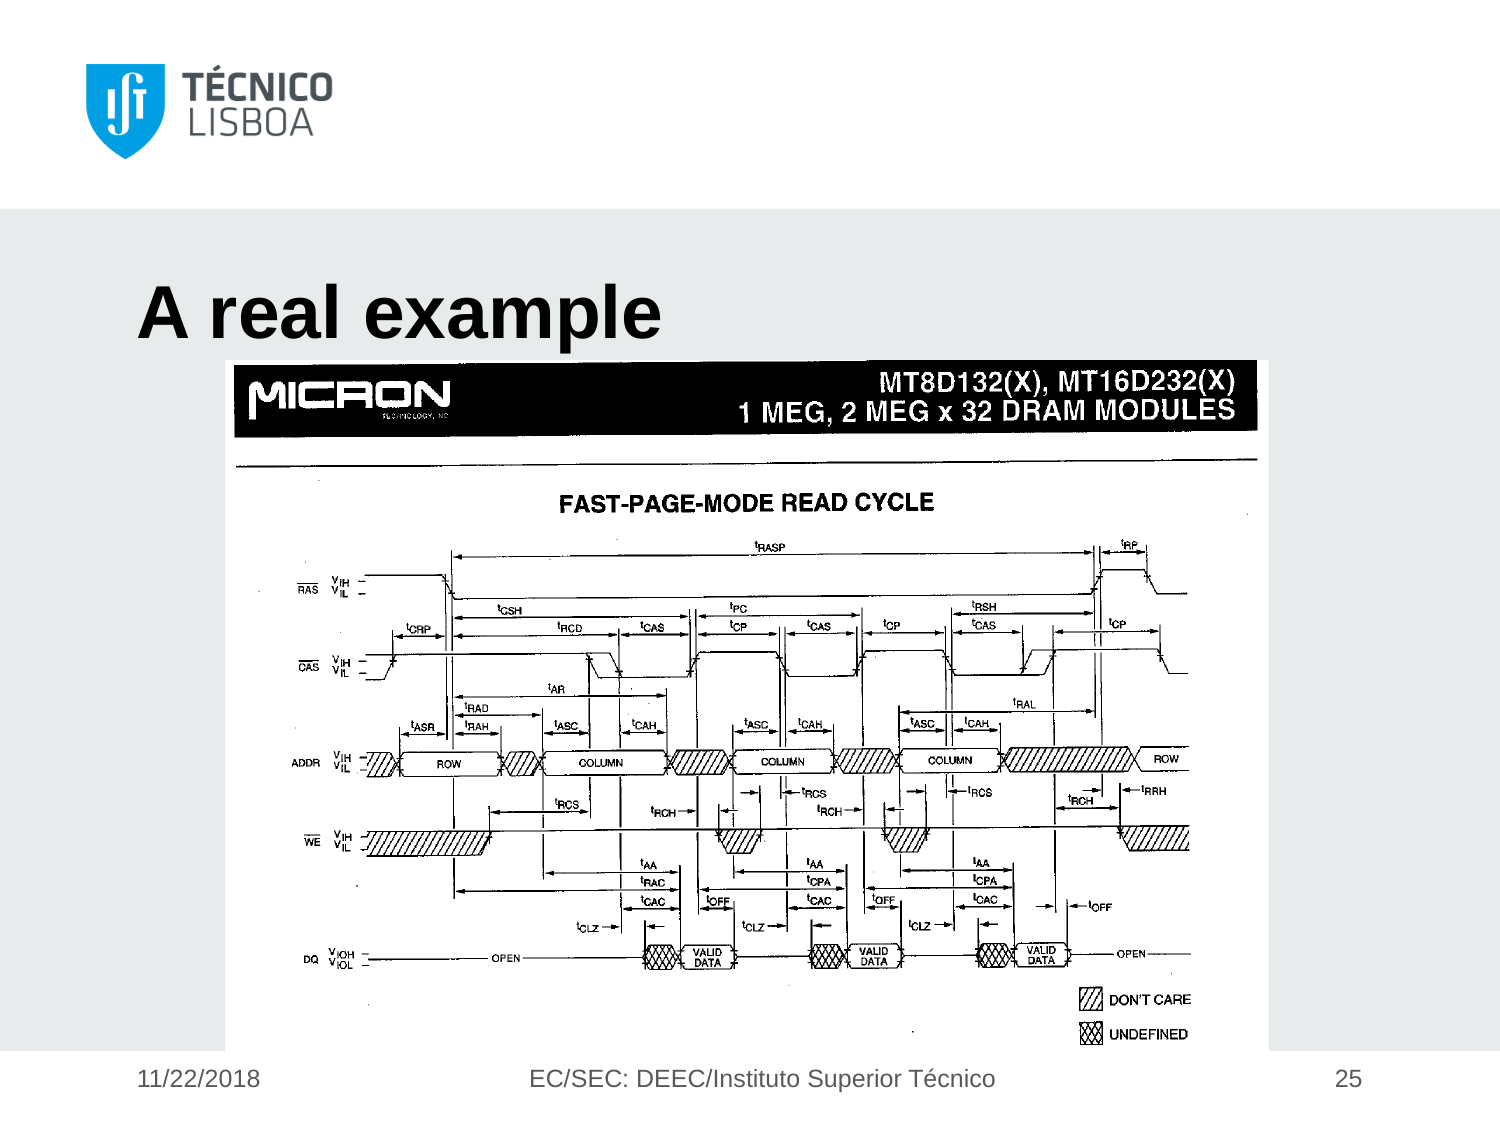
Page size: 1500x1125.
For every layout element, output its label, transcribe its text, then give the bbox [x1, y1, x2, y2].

picture [0, 0, 1500, 1125]
slide_number <number> [1077, 1052, 1378, 1103]
slide_number 11/22/2018 [121, 1052, 425, 1103]
footer EC/SEC: DEEC/Instituto Superior Técnico [512, 1053, 1021, 1103]
title A real example [121, 237, 1378, 381]
